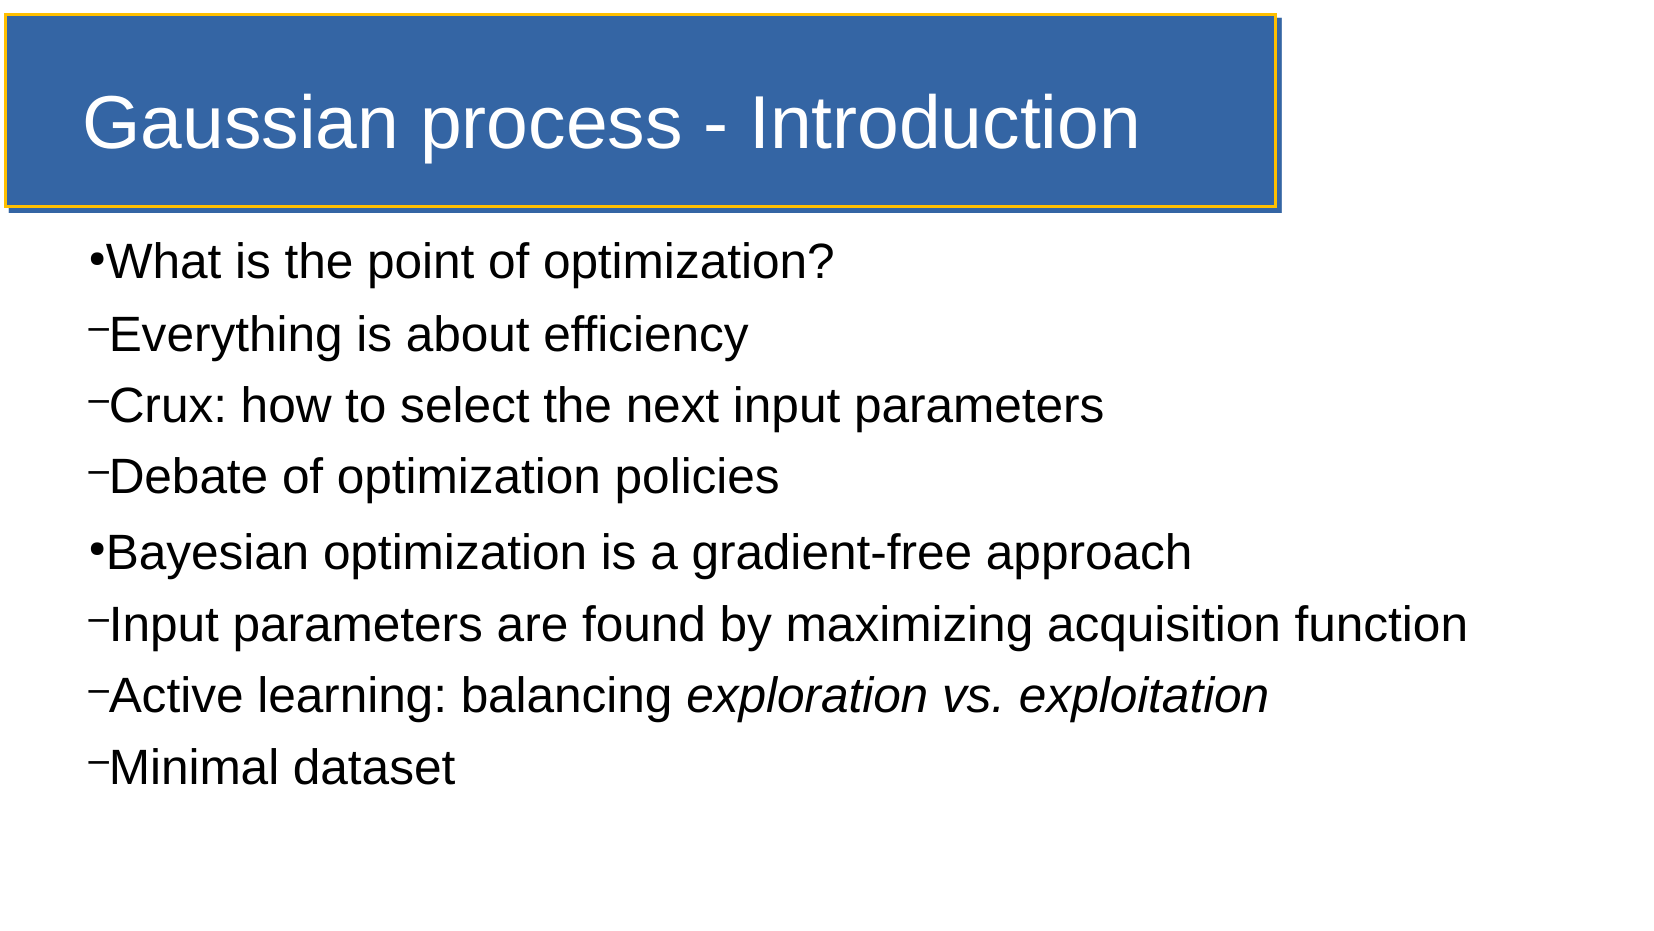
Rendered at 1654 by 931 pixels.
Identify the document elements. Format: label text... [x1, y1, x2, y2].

title Gaussian process - Introduction [82, 44, 1235, 192]
list What is the point of optimization? Everything is about efficiency Crux: how to select the next input parameters Debate of optimization policies Bayesian optimization is a gradient-free approach Input parameters are found by maximizing acquisition function Active learning: balancing exploration vs. exploitation Minimal dataset [88, 236, 1565, 798]
